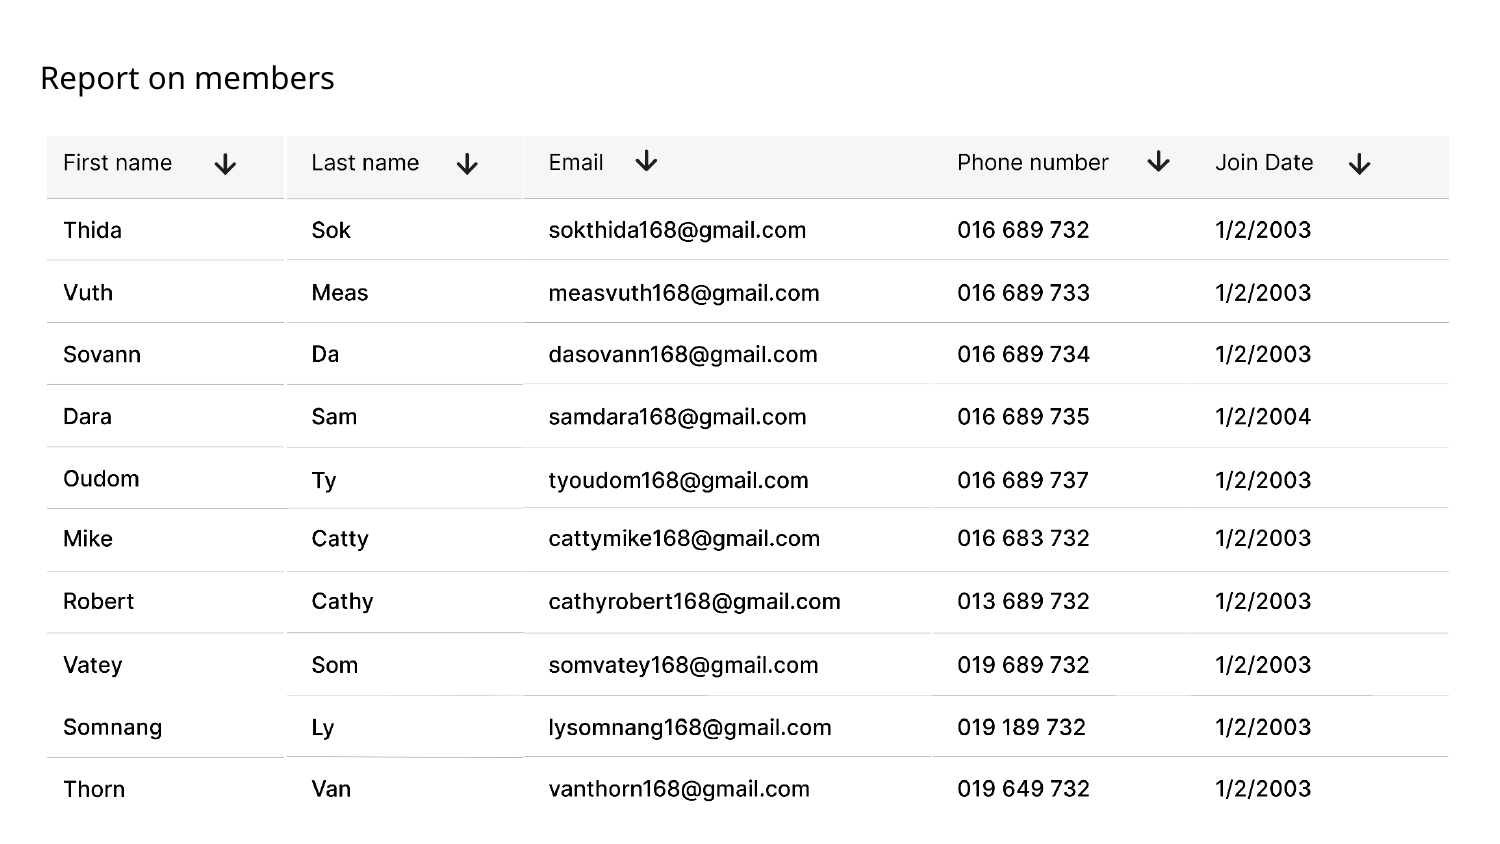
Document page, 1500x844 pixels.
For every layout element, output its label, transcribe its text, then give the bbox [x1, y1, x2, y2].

text_box Report on members [24, 43, 665, 120]
picture [47, 136, 1449, 819]
